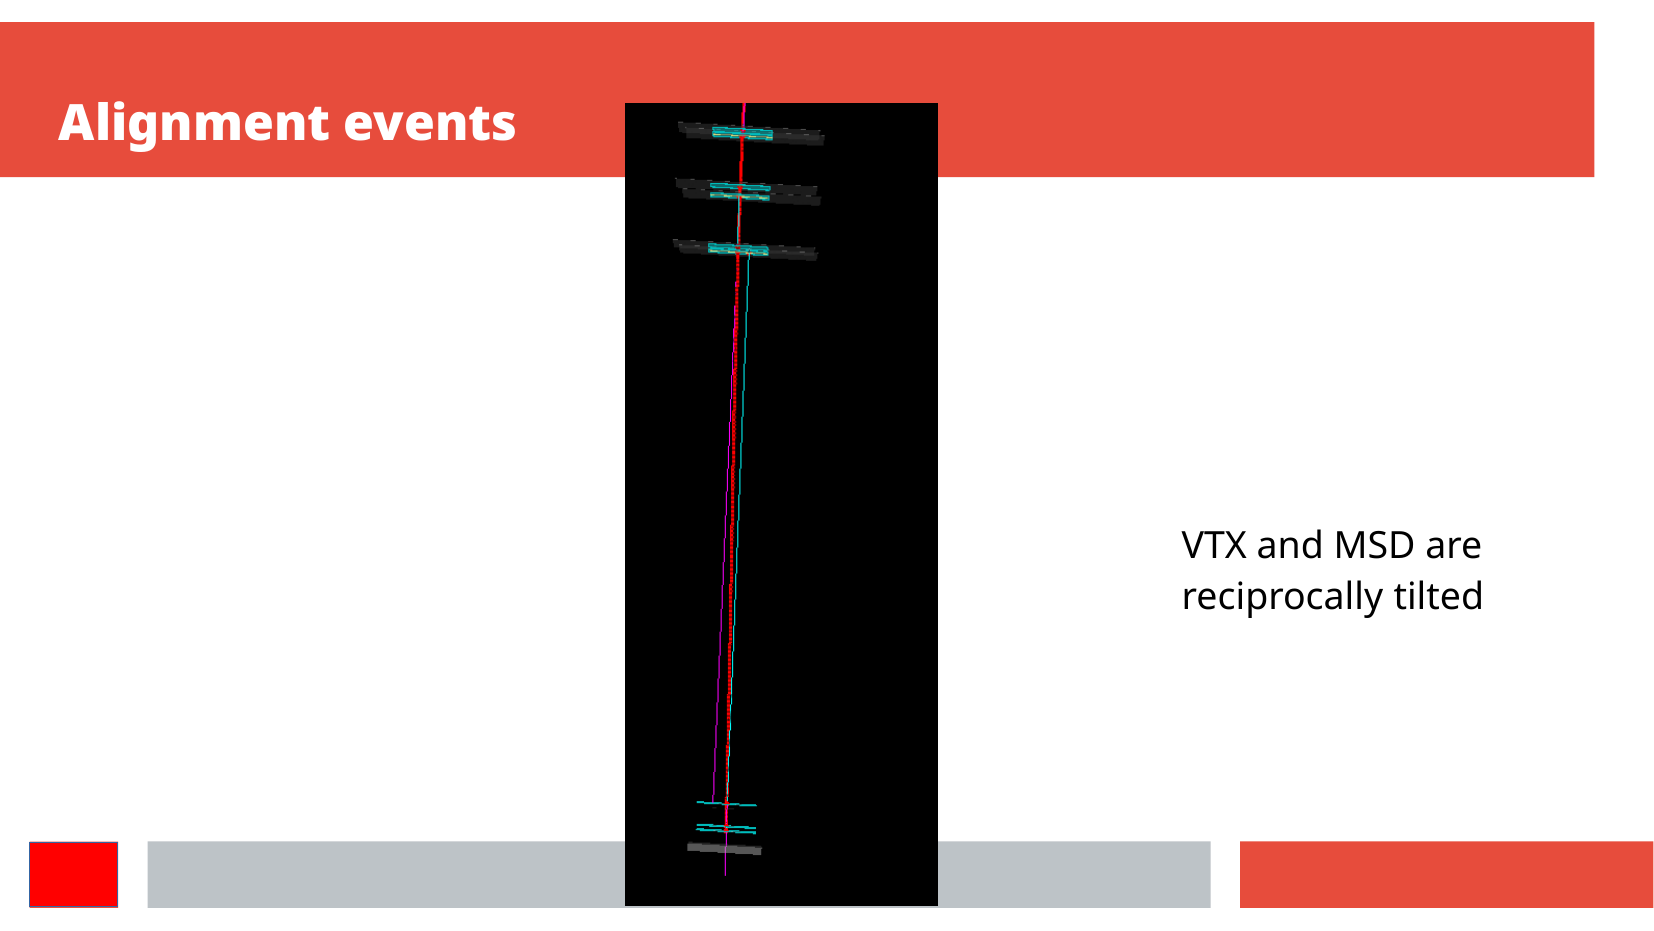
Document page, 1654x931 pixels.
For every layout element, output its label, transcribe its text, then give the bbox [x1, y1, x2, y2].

title Alignment events [59, 44, 1595, 156]
text_box VTX and MSD are reciprocally tilted [1166, 510, 1524, 613]
picture [625, 103, 938, 906]
text_box [29, 842, 118, 907]
